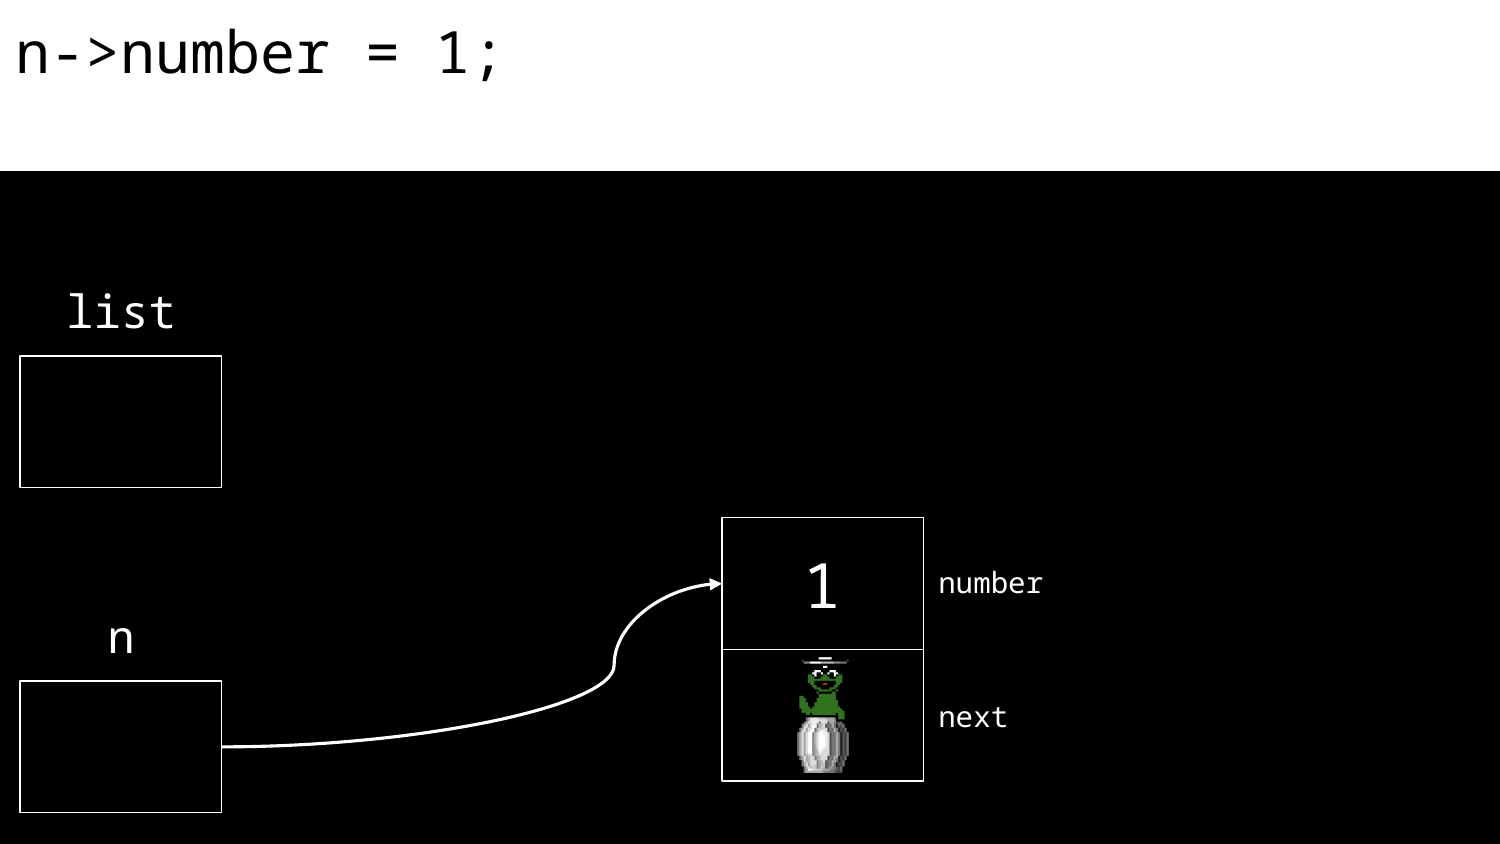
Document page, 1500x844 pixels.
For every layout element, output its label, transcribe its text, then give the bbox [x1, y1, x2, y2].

text_box 1 [722, 517, 924, 649]
text_box number [923, 549, 1098, 615]
text_box next [923, 683, 1098, 749]
text_box list [50, 267, 192, 334]
title n->number = 1; [0, 0, 1500, 171]
text_box n [50, 592, 192, 659]
picture [795, 655, 851, 775]
